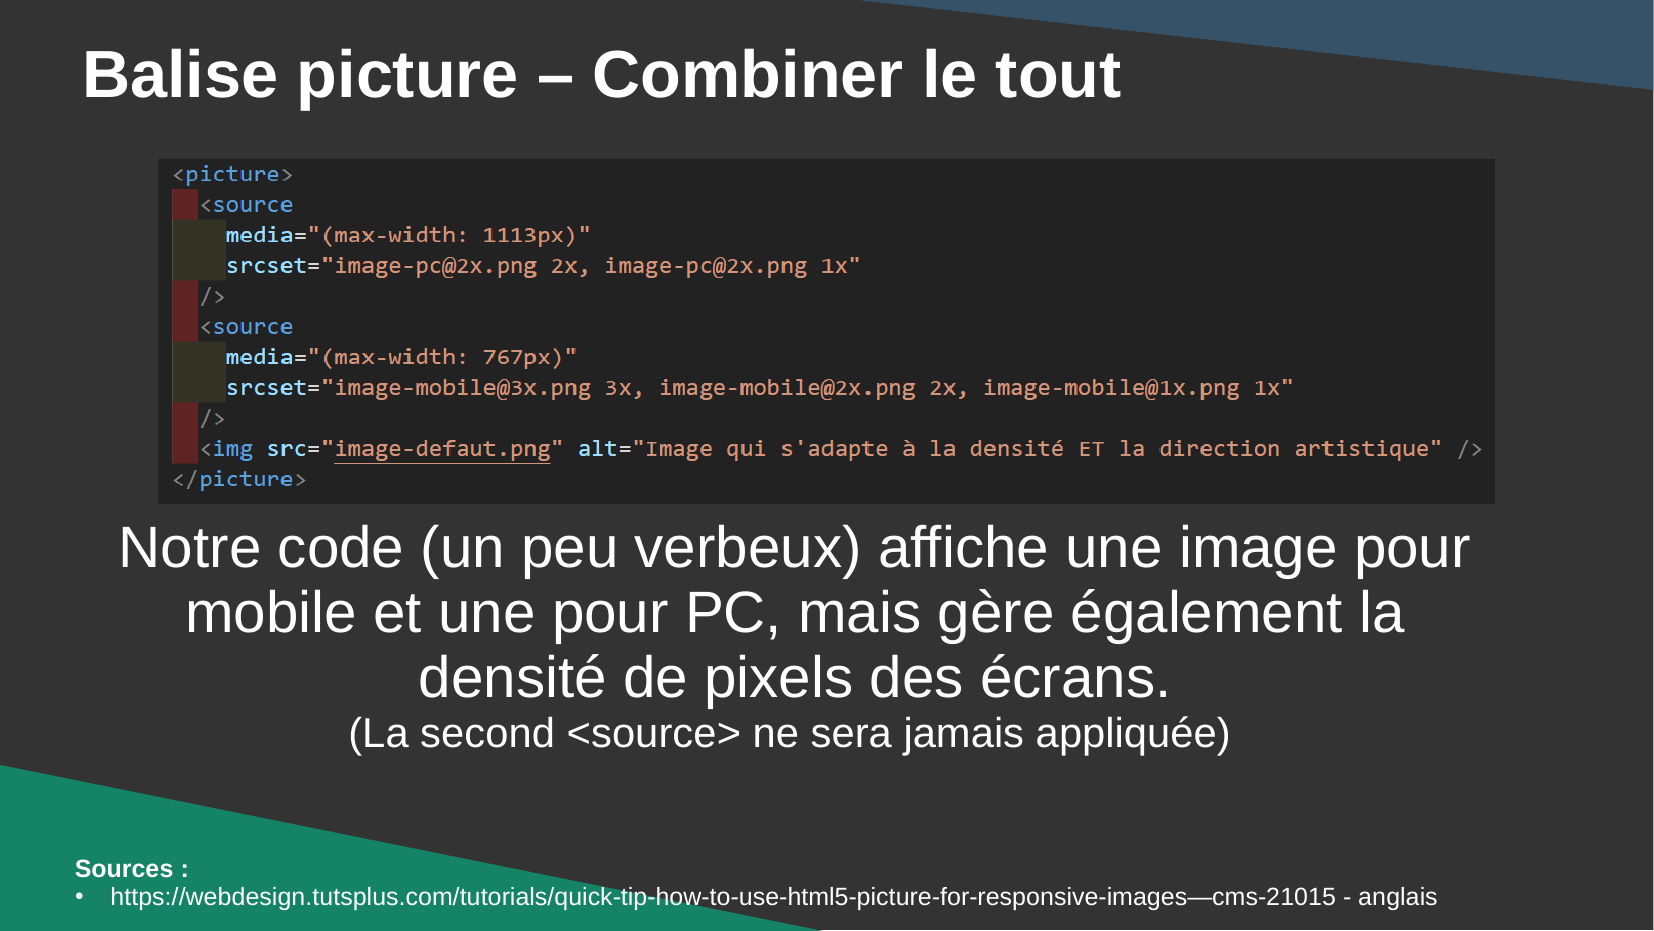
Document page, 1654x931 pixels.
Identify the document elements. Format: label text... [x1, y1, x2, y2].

text_box Sources : https://webdesign.tutsplus.com/tutorials/quick-tip-how-to-use-html5-picture-for-responsive-images—cms-21015 - anglais [60, 847, 1546, 931]
text_box Notre code (un peu verbeux) affiche une image pour mobile et une pour PC, mais gère également la densité de pixels des écrans. (La second <source> ne sera jamais appliquée) [78, 506, 1513, 764]
text_box [858, 0, 1654, 90]
picture [158, 159, 1495, 504]
text_box [0, 764, 407, 931]
title Balise picture – Combiner le tout [82, 37, 1571, 122]
